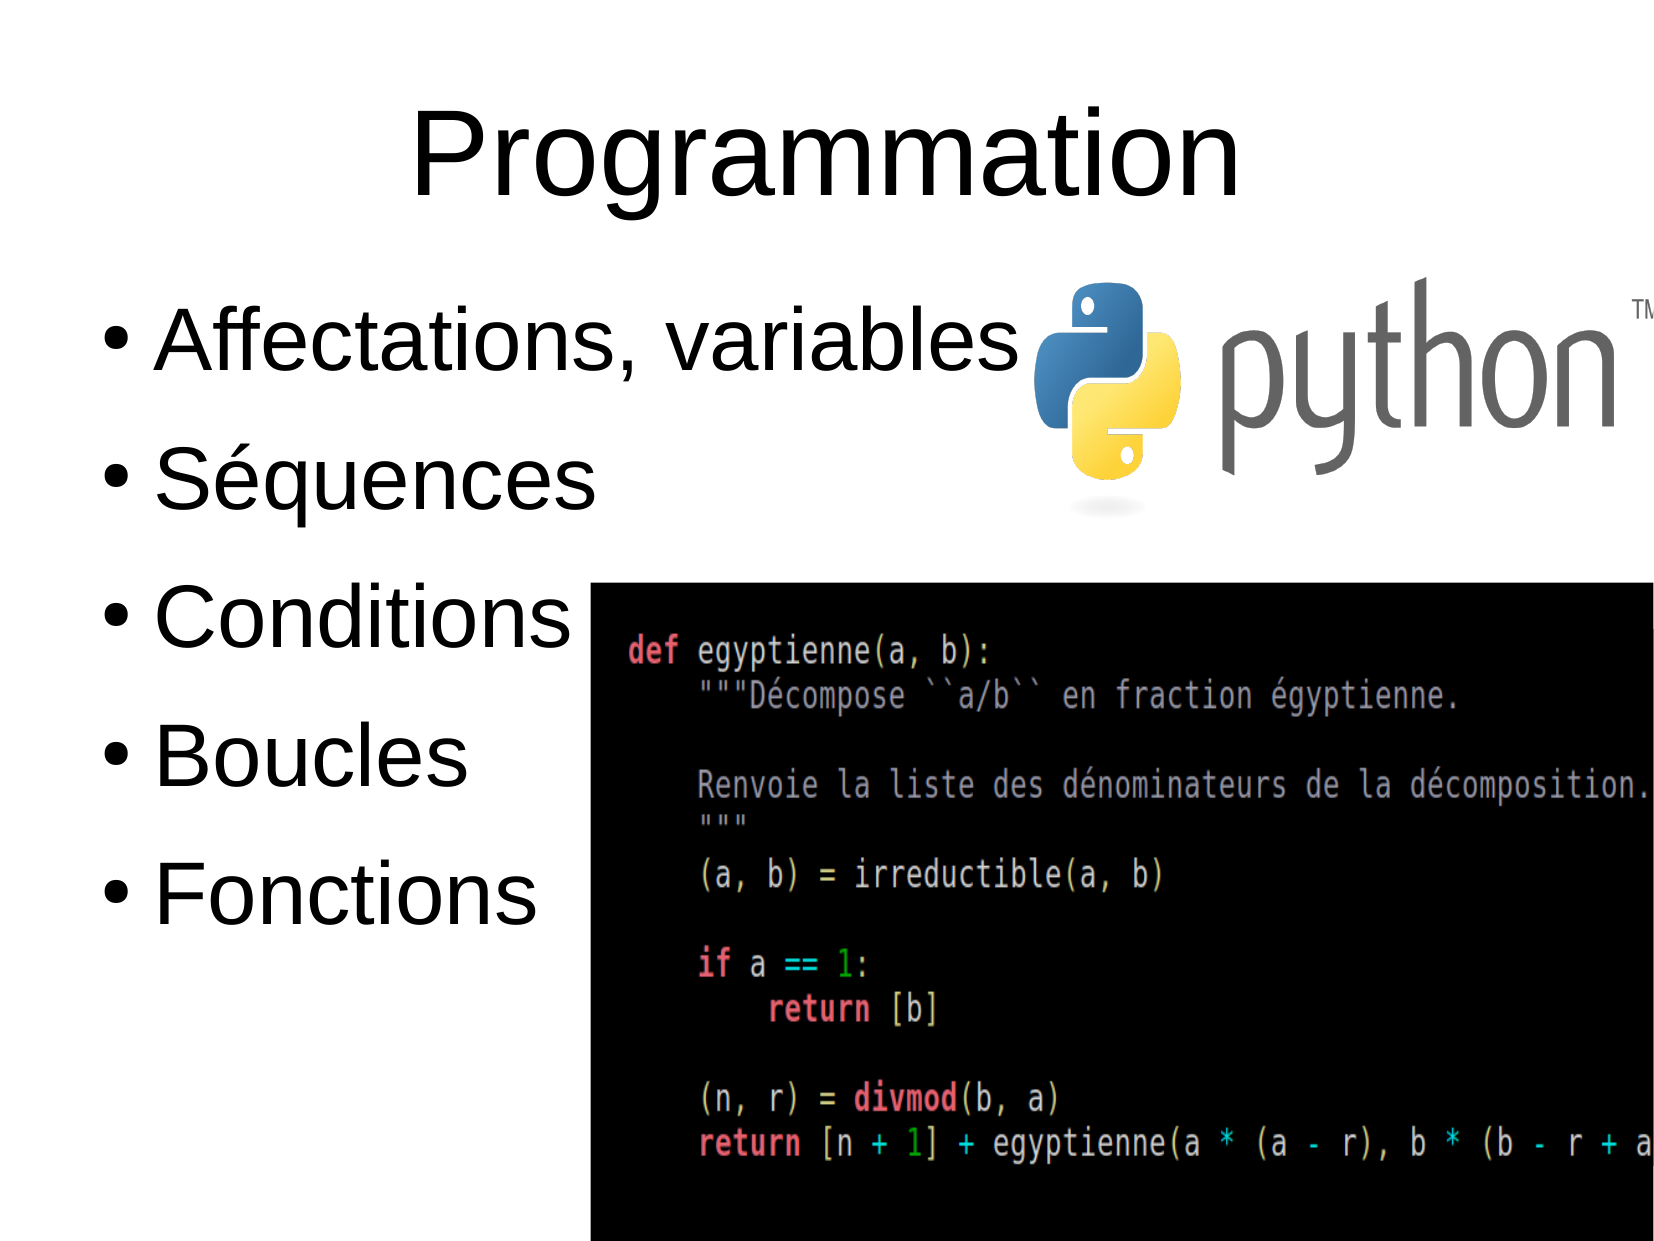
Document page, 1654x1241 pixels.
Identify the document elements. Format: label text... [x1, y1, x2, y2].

picture [1027, 271, 1654, 524]
text_box [590, 582, 1654, 1241]
picture [628, 629, 1654, 1166]
list Affectations, variables Séquences Conditions Boucles Fonctions [82, 290, 1571, 1010]
title Programmation [82, 49, 1571, 257]
